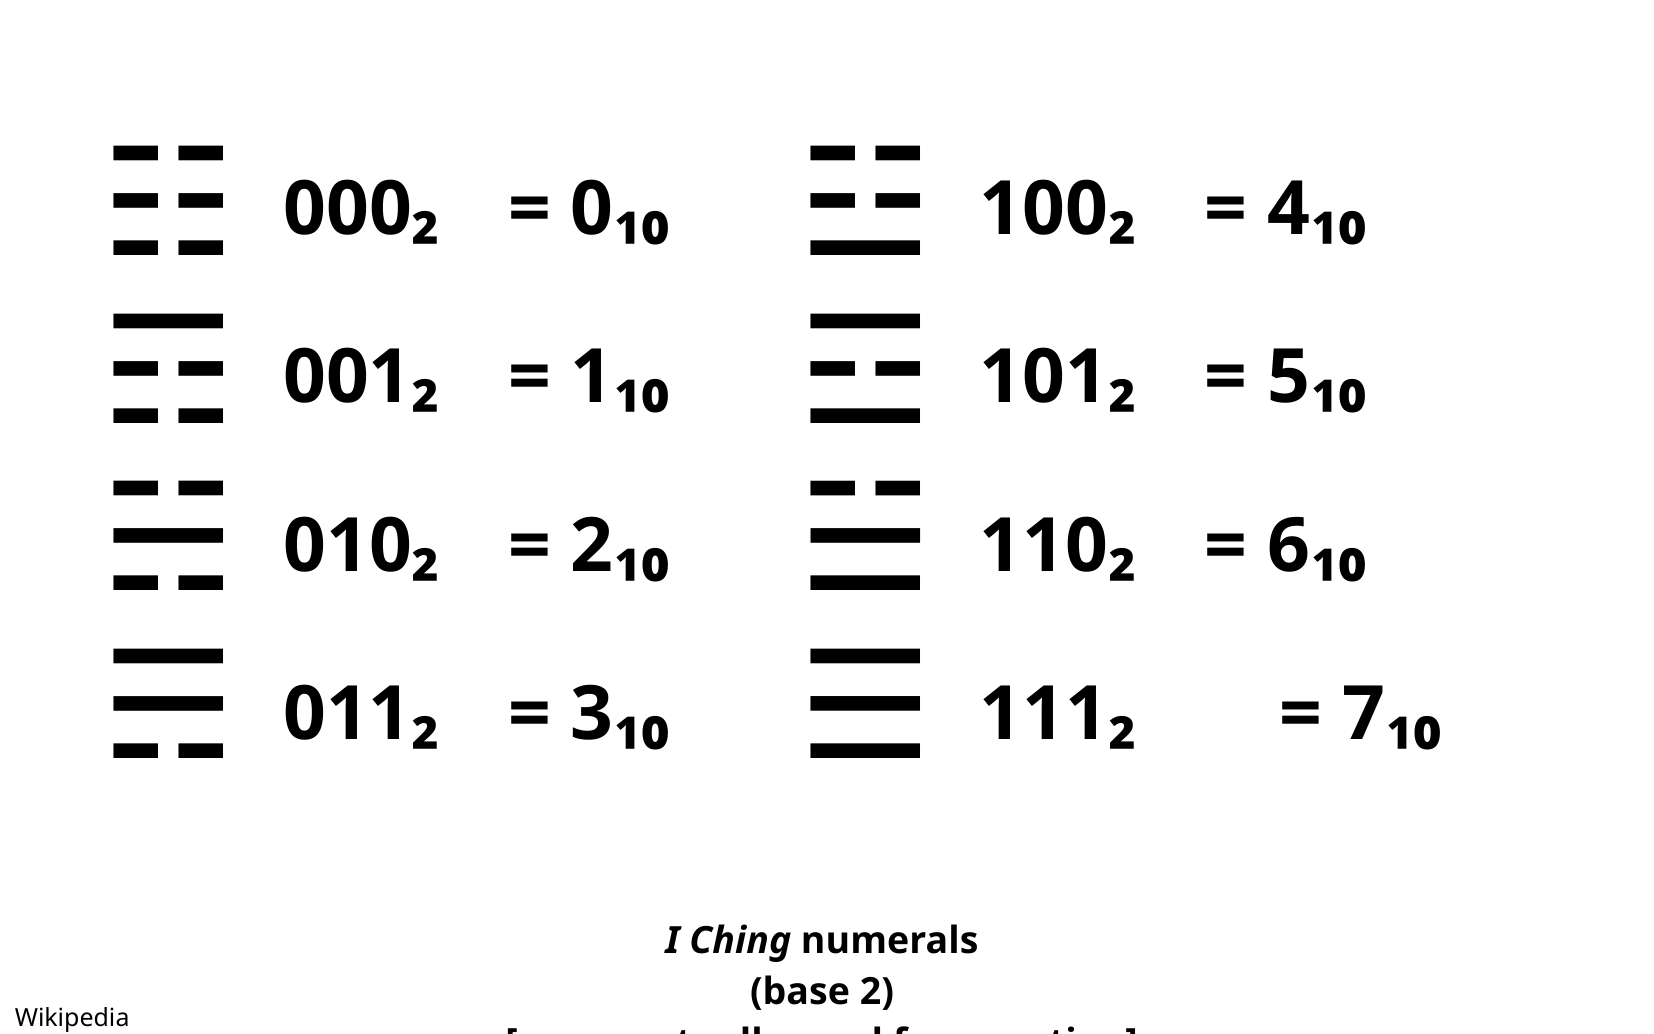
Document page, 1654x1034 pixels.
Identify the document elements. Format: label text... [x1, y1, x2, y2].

text_box Wikipedia [0, 992, 713, 1034]
text_box 111₂ = 7₁₀ [965, 651, 1389, 758]
text_box 110₂ = 6₁₀ [964, 484, 1397, 590]
text_box 101₂ = 5₁₀ [965, 315, 1396, 421]
text_box 000₂ = 0₁₀ [268, 146, 702, 253]
text_box 001₂ = 1₁₀ [268, 315, 687, 421]
text_box 011₂ = 3₁₀ [268, 651, 700, 758]
text_box ☷ ☶ ☵ ☴ [86, 112, 150, 798]
text_box 100₂ = 4₁₀ [964, 146, 1398, 253]
text_box ☳ ☲ ☱ ☰ [783, 112, 847, 798]
text_box 010₂ = 2₁₀ [268, 484, 698, 590]
text_box I Ching numerals (base 2) [never actually used for counting] [509, 905, 1135, 1034]
